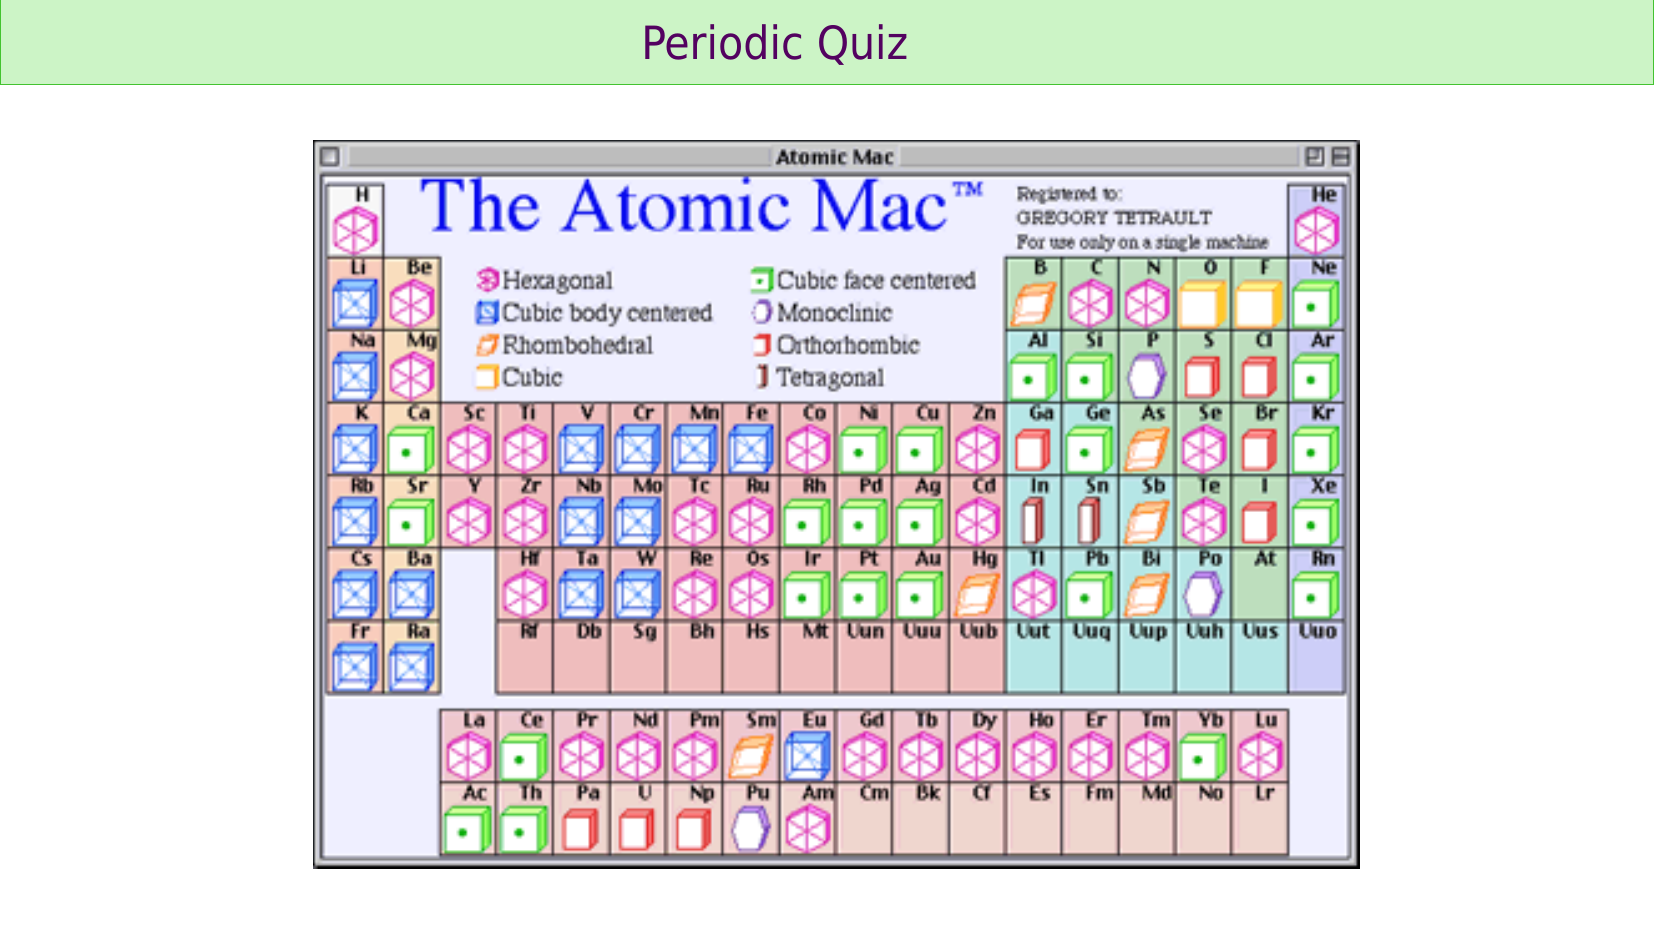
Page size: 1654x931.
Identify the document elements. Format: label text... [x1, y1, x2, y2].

picture [313, 140, 1360, 869]
text_box [0, 0, 1654, 85]
text_box Periodic Quiz [626, 9, 937, 78]
